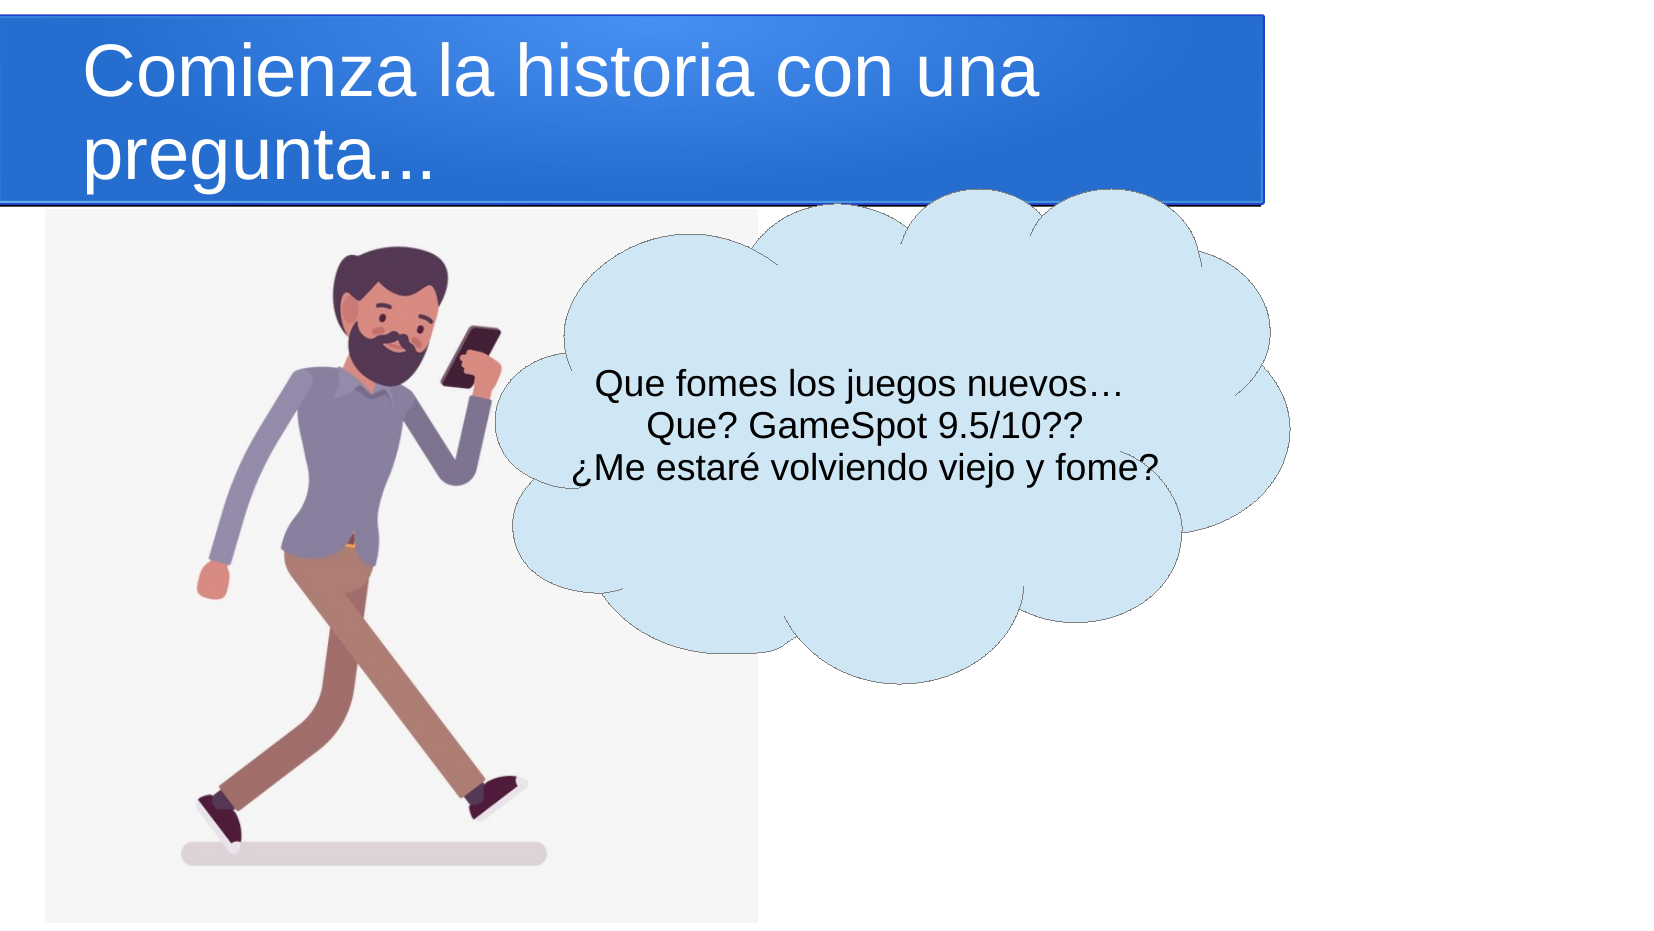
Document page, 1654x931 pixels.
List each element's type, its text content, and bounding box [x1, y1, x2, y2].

picture [45, 209, 758, 923]
title Comienza la historia con una pregunta... [82, 29, 1235, 196]
text_box Que fomes los juegos nuevos… Que? GameSpot 9.5/10?? ¿Me estaré volviendo viejo y fome? [495, 188, 1291, 685]
